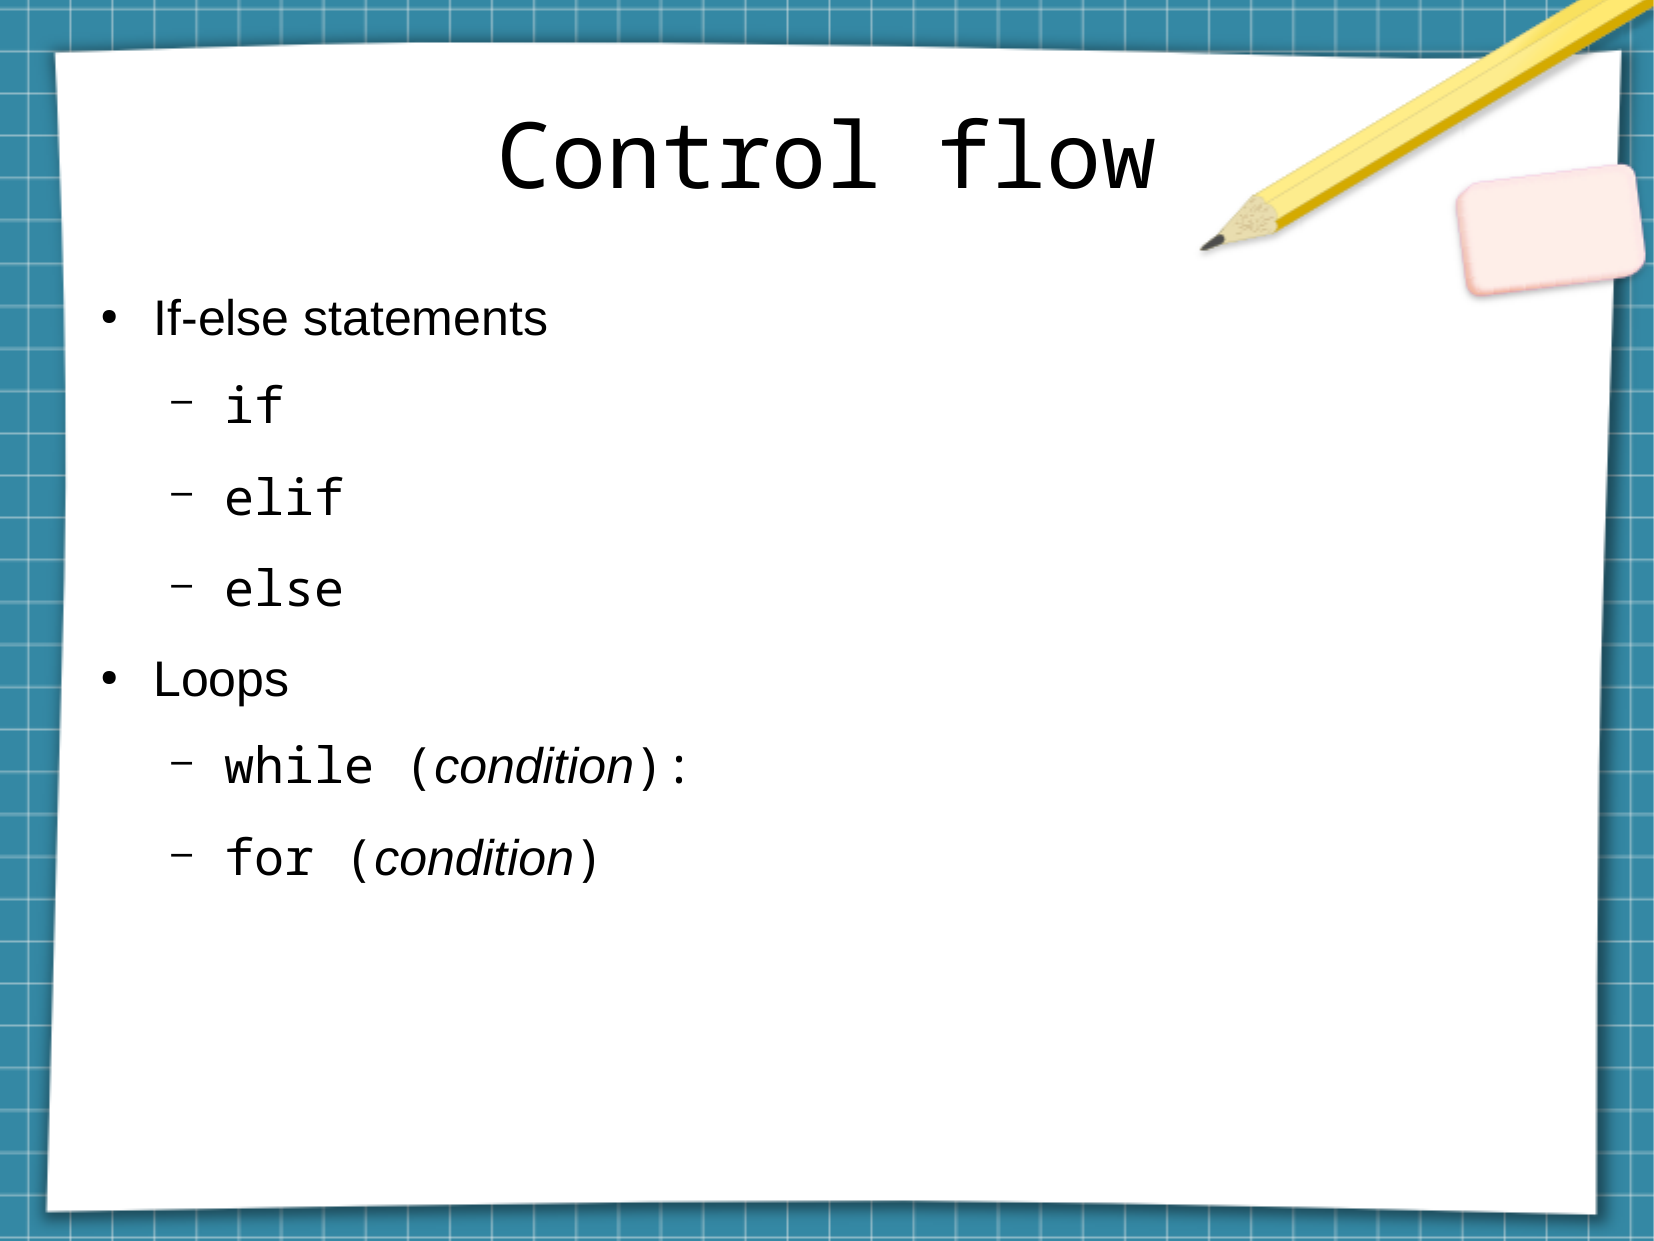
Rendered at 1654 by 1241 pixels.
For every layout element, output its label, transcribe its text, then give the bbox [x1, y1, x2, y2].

list If-else statements if elif else Loops while (condition): for (condition) [82, 290, 1571, 1010]
title Control flow [82, 49, 1571, 257]
picture [0, 0, 1654, 1241]
